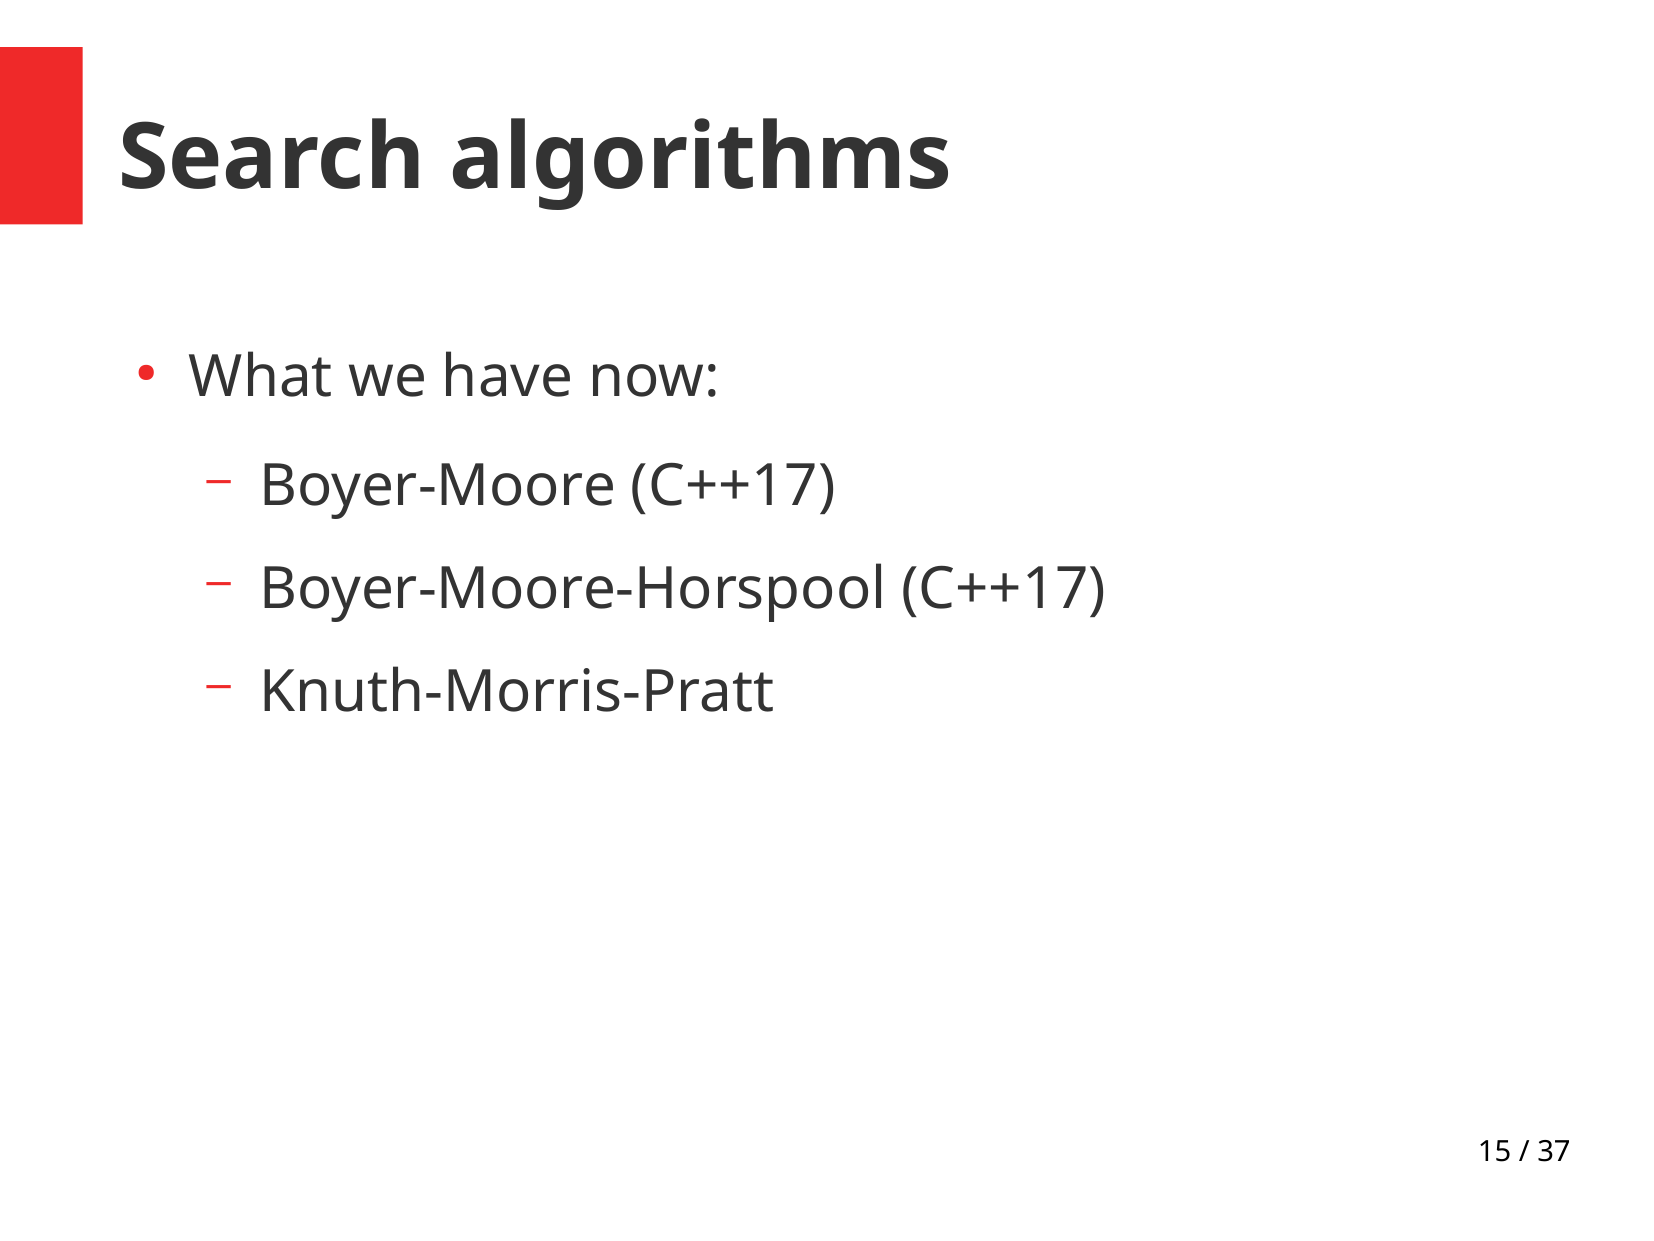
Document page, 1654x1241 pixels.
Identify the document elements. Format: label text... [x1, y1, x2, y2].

title Search algorithms [118, 49, 1571, 257]
list What we have now: Boyer-Moore (C++17) Boyer-Moore-Horspool (C++17) Knuth-Morris-Pratt [118, 225, 1536, 945]
